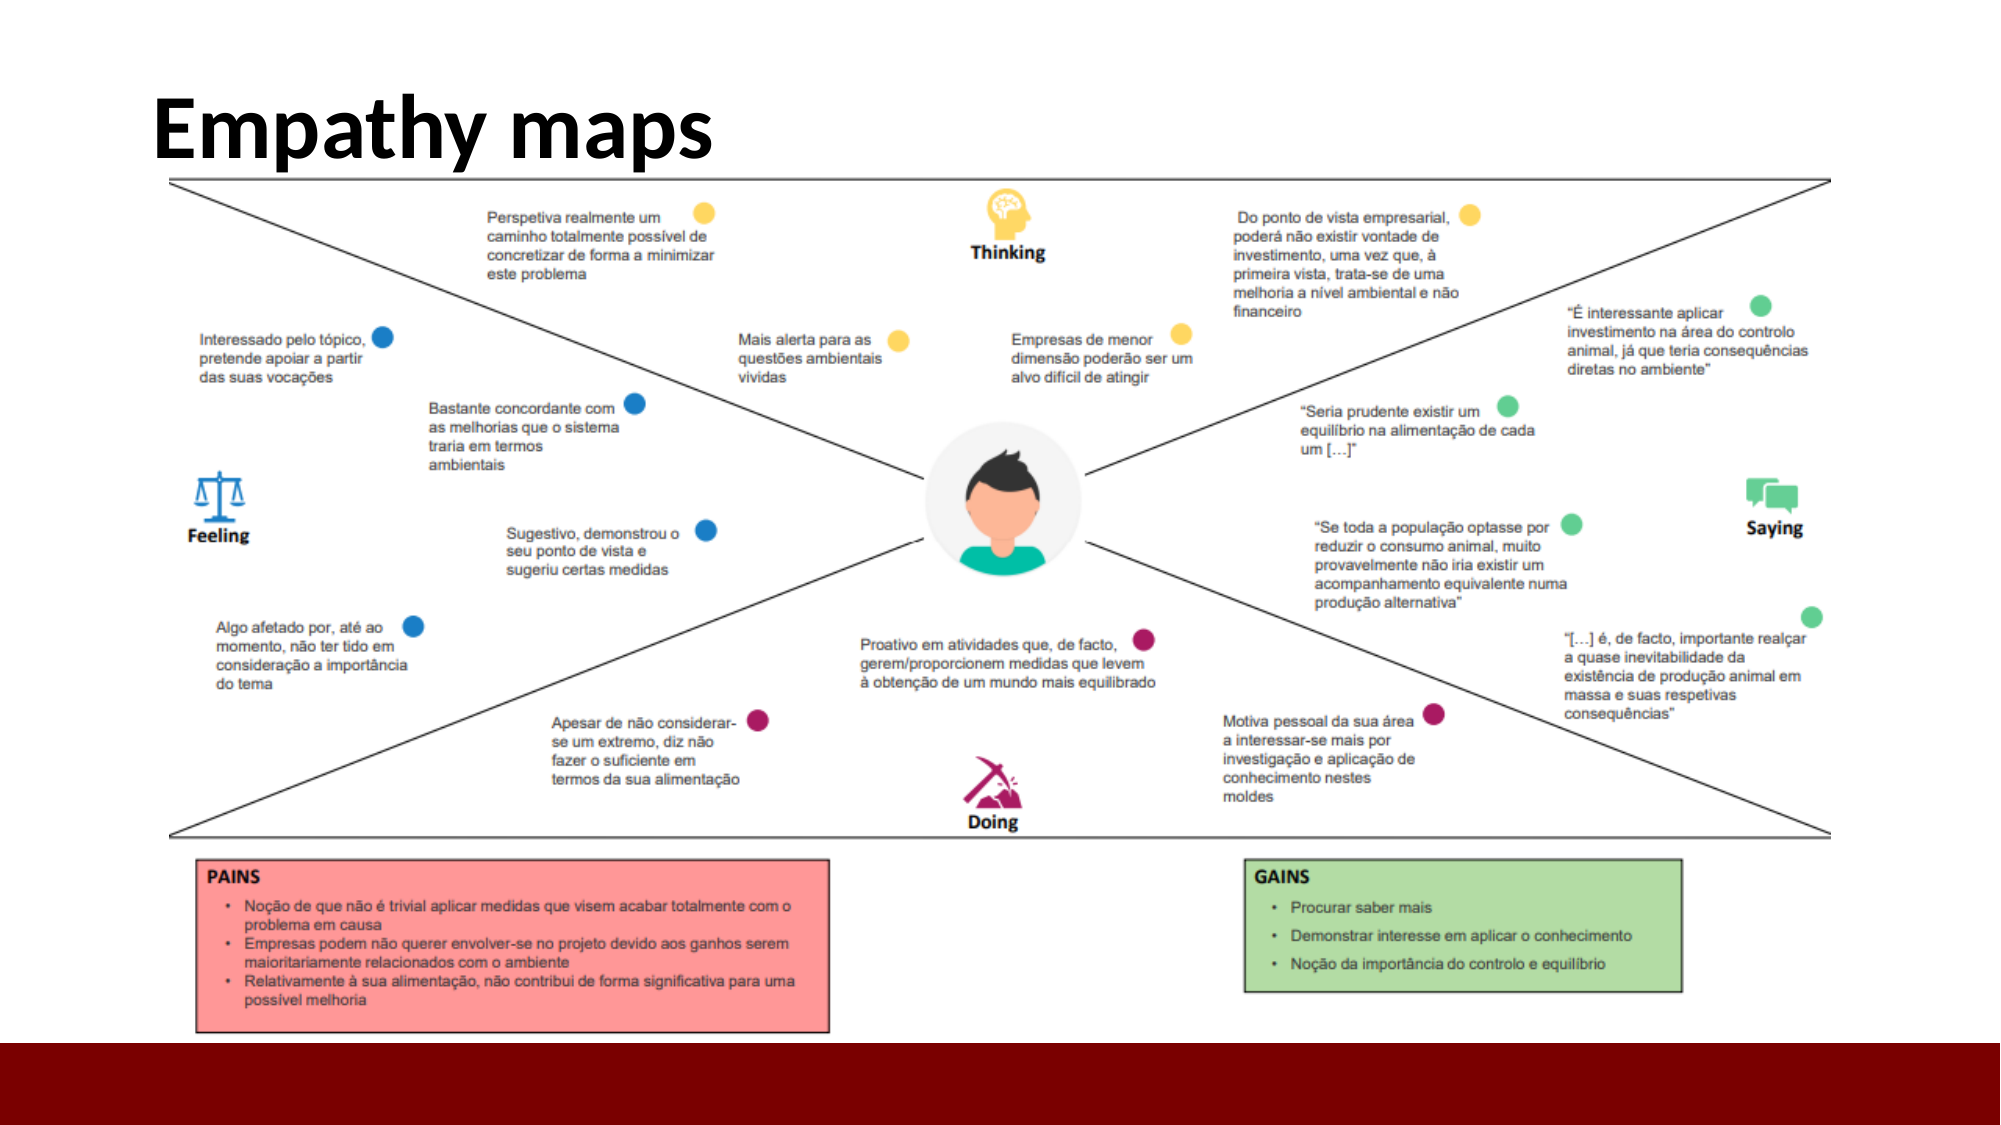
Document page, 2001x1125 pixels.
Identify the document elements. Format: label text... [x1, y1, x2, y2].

picture [169, 238, 1831, 1043]
text_box [0, 1043, 2000, 1125]
title Empathy maps [137, 20, 1863, 238]
